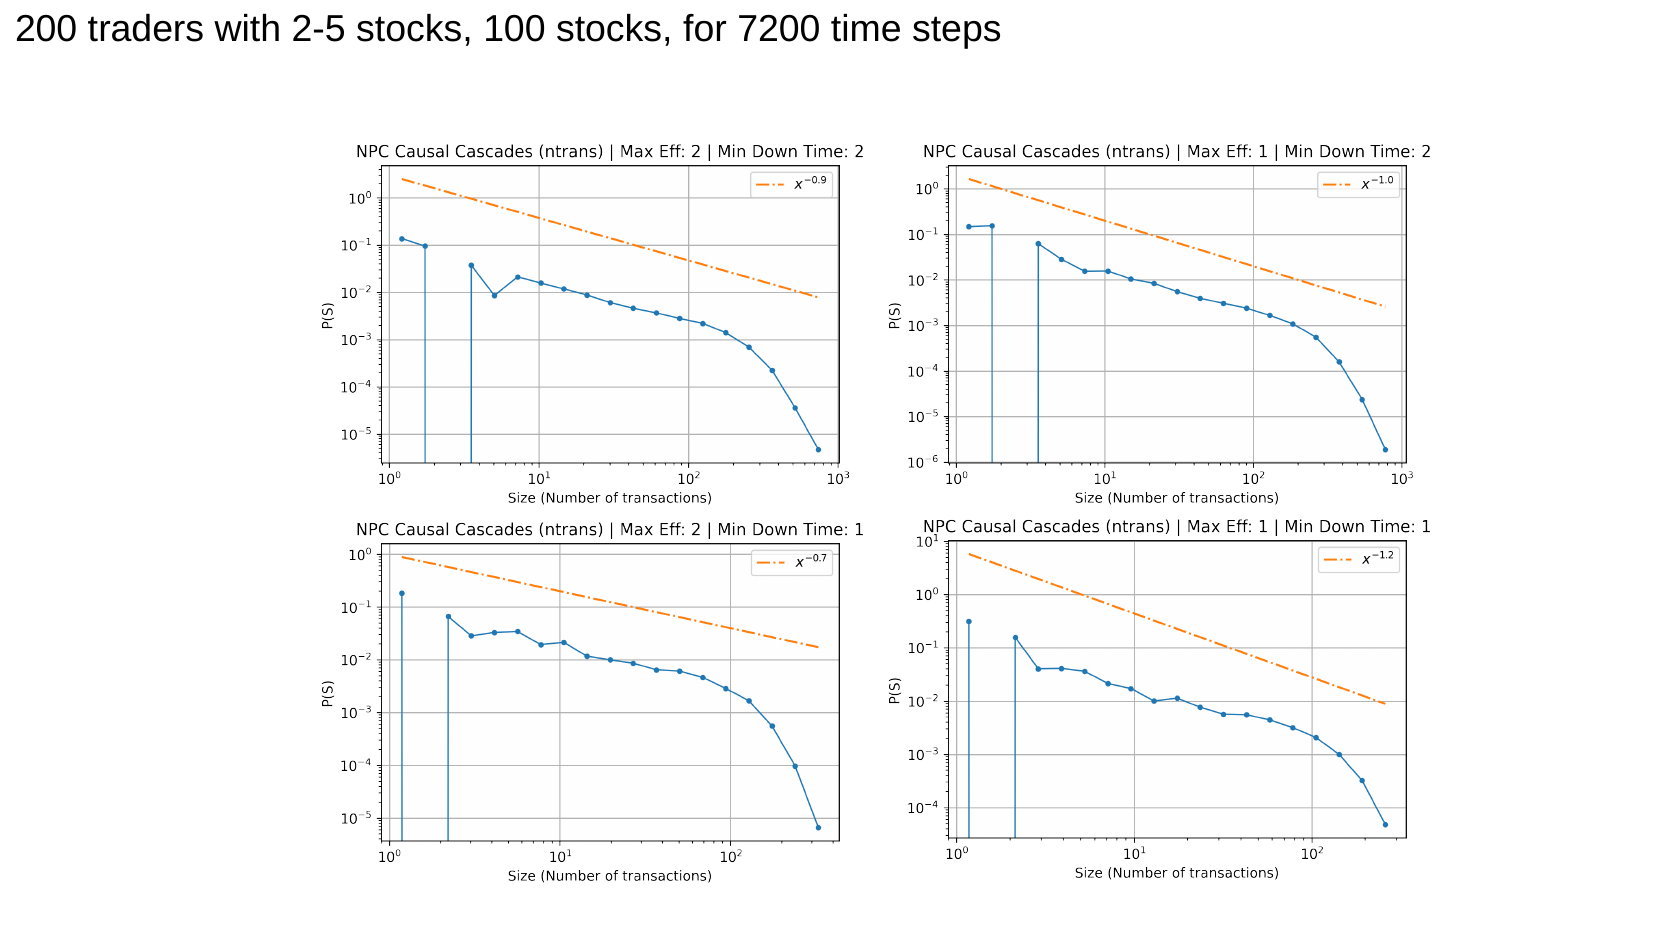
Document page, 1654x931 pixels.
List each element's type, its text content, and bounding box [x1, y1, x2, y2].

text_box 200 traders with 2-5 stocks, 100 stocks, for 7200 time steps [0, 0, 1038, 58]
picture [307, 118, 1465, 890]
